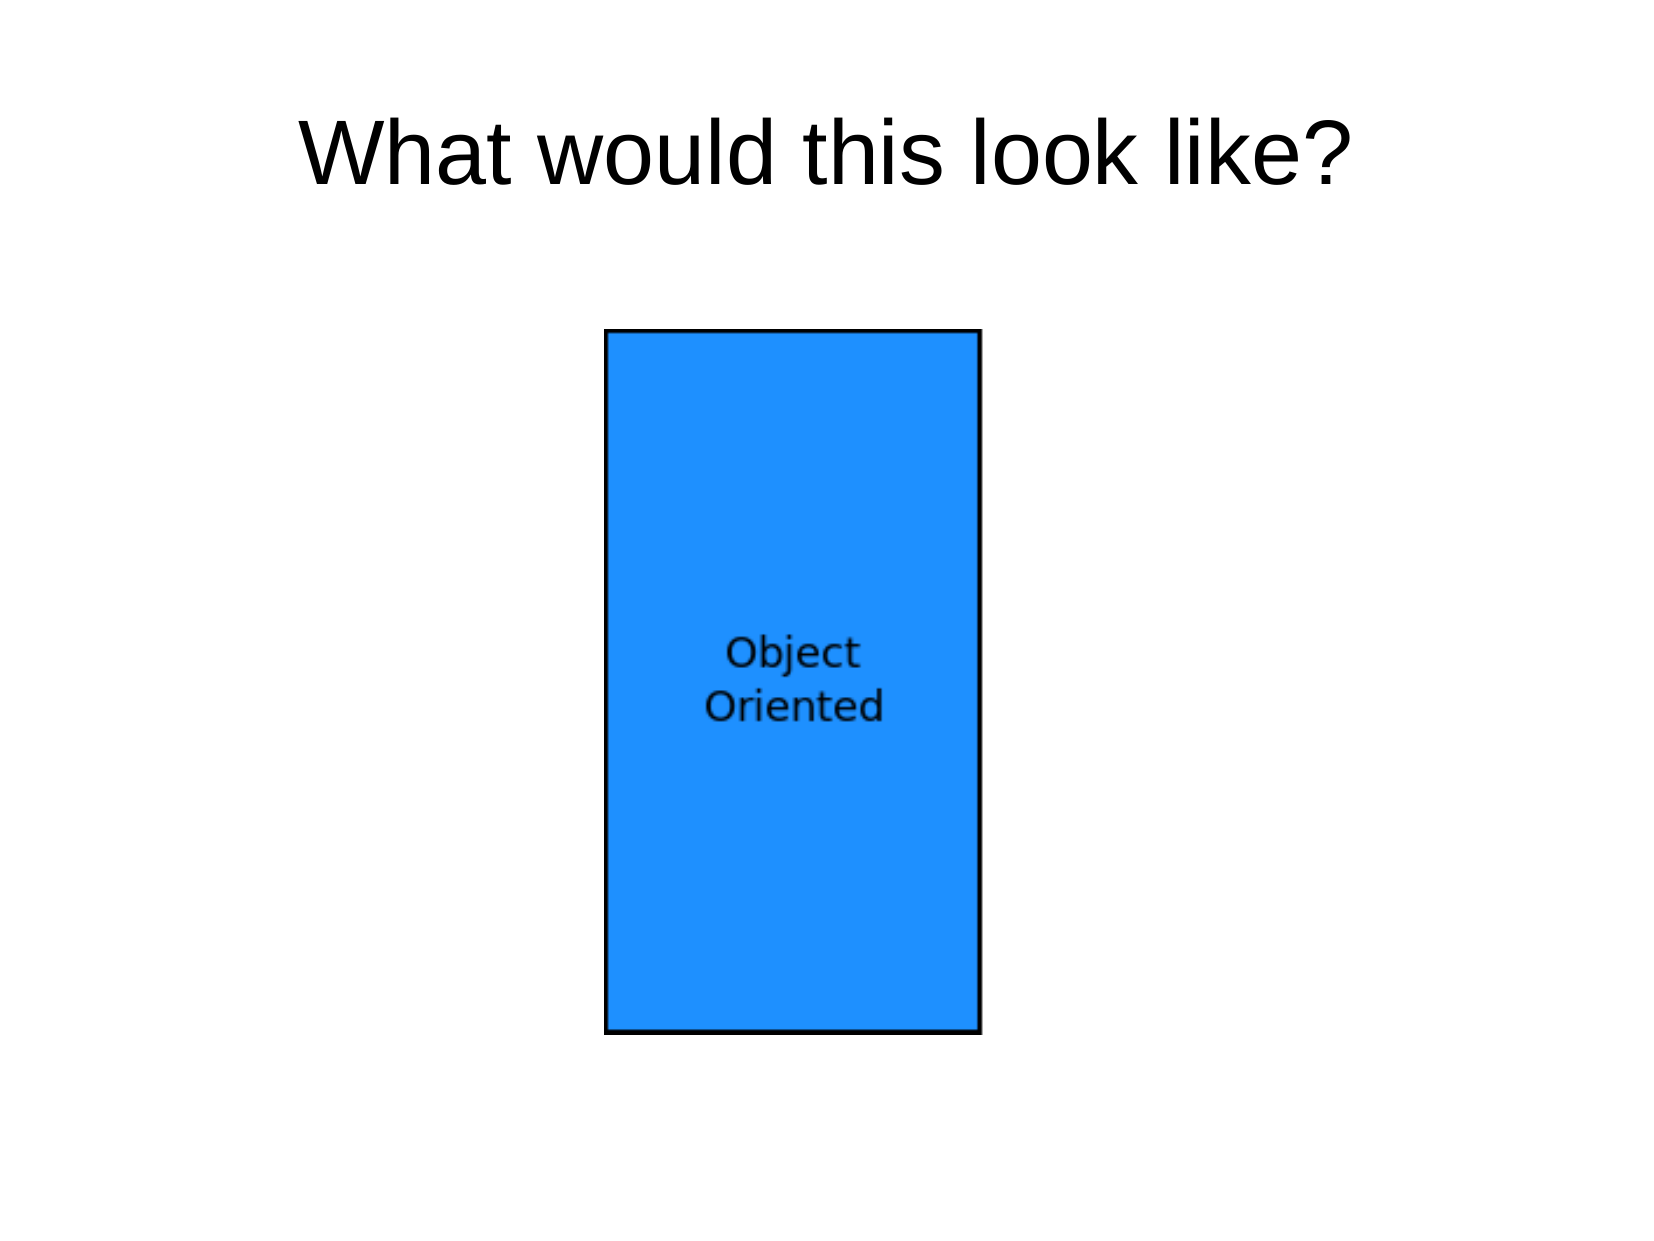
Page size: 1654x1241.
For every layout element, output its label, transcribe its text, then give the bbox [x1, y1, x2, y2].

title What would this look like? [82, 49, 1571, 257]
picture [604, 329, 1261, 1036]
